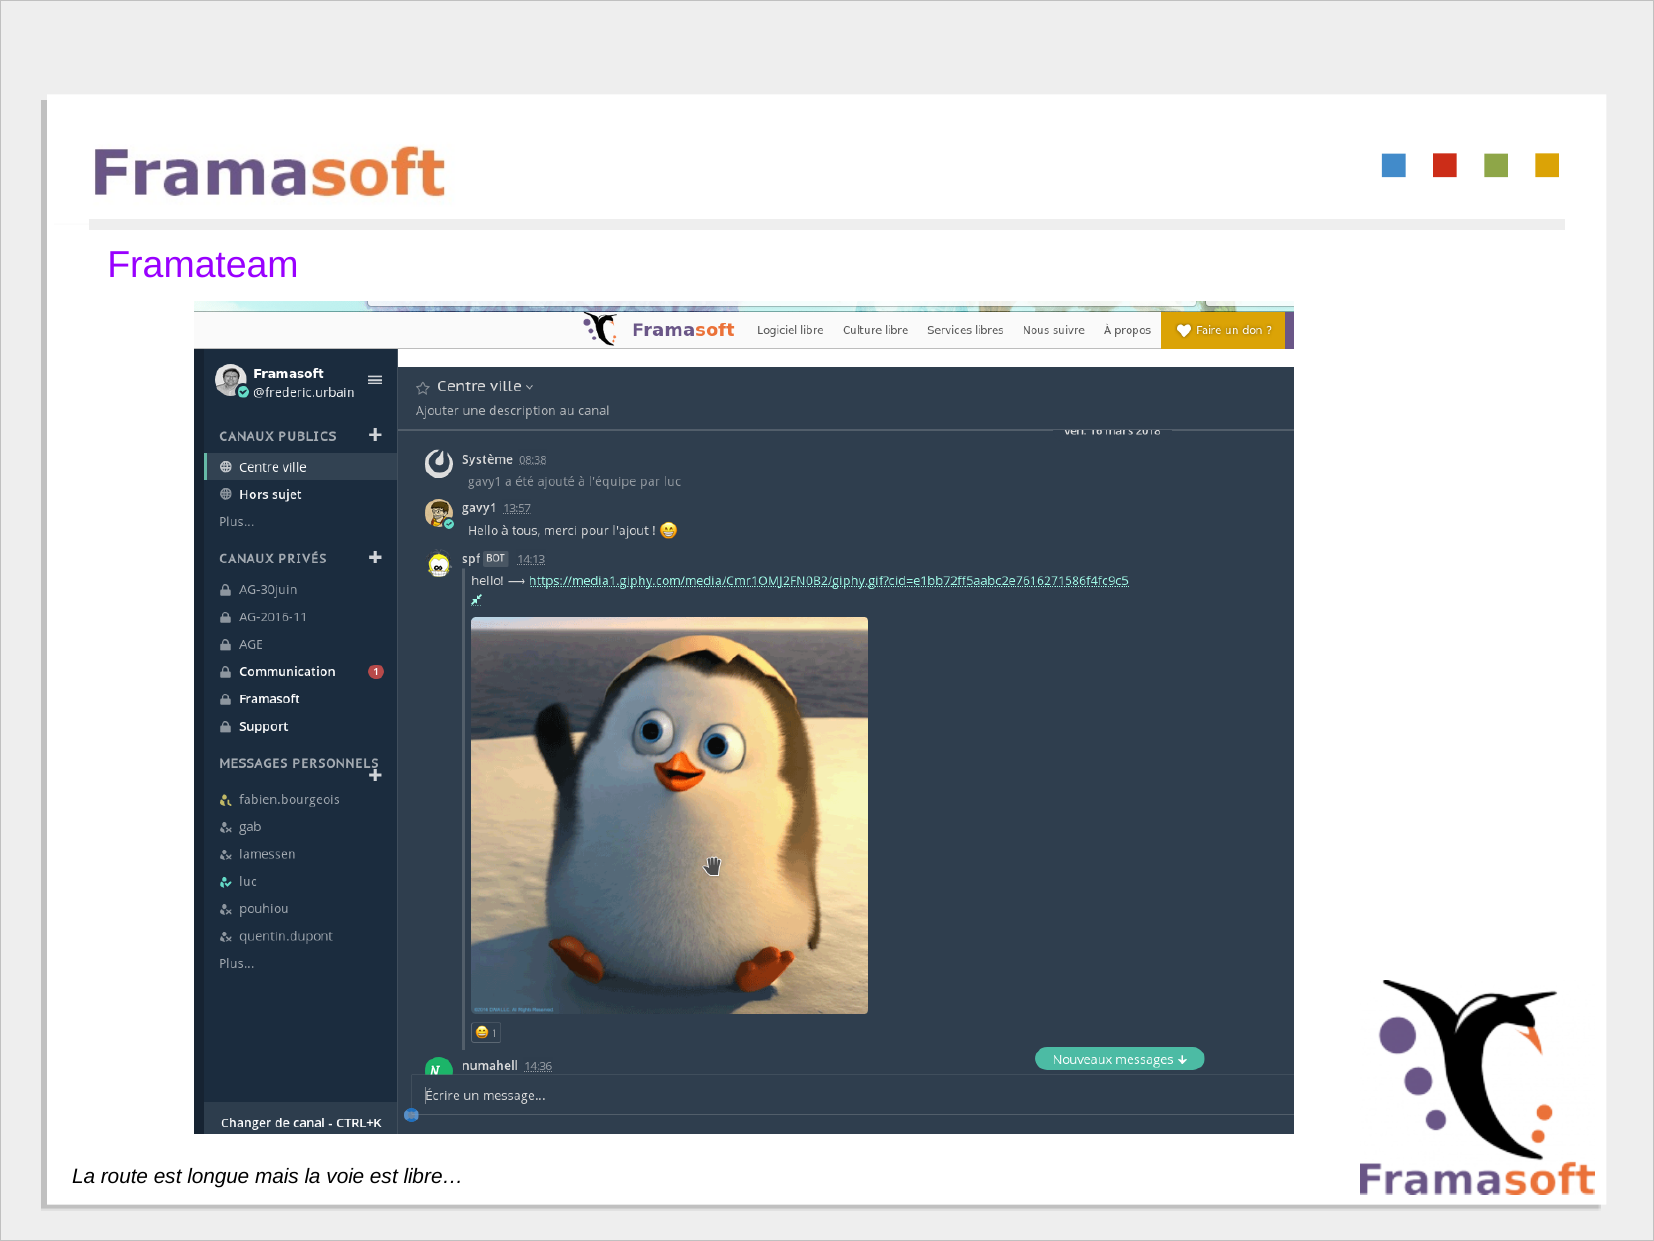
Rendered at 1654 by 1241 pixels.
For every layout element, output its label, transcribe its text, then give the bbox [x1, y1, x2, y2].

text_box Framateam [92, 236, 1595, 336]
picture [194, 301, 1294, 1134]
picture [54, 104, 508, 225]
text_box La route est longue mais la voie est libre… [57, 1157, 591, 1241]
picture [1360, 980, 1595, 1195]
text_box [0, 0, 1654, 1241]
